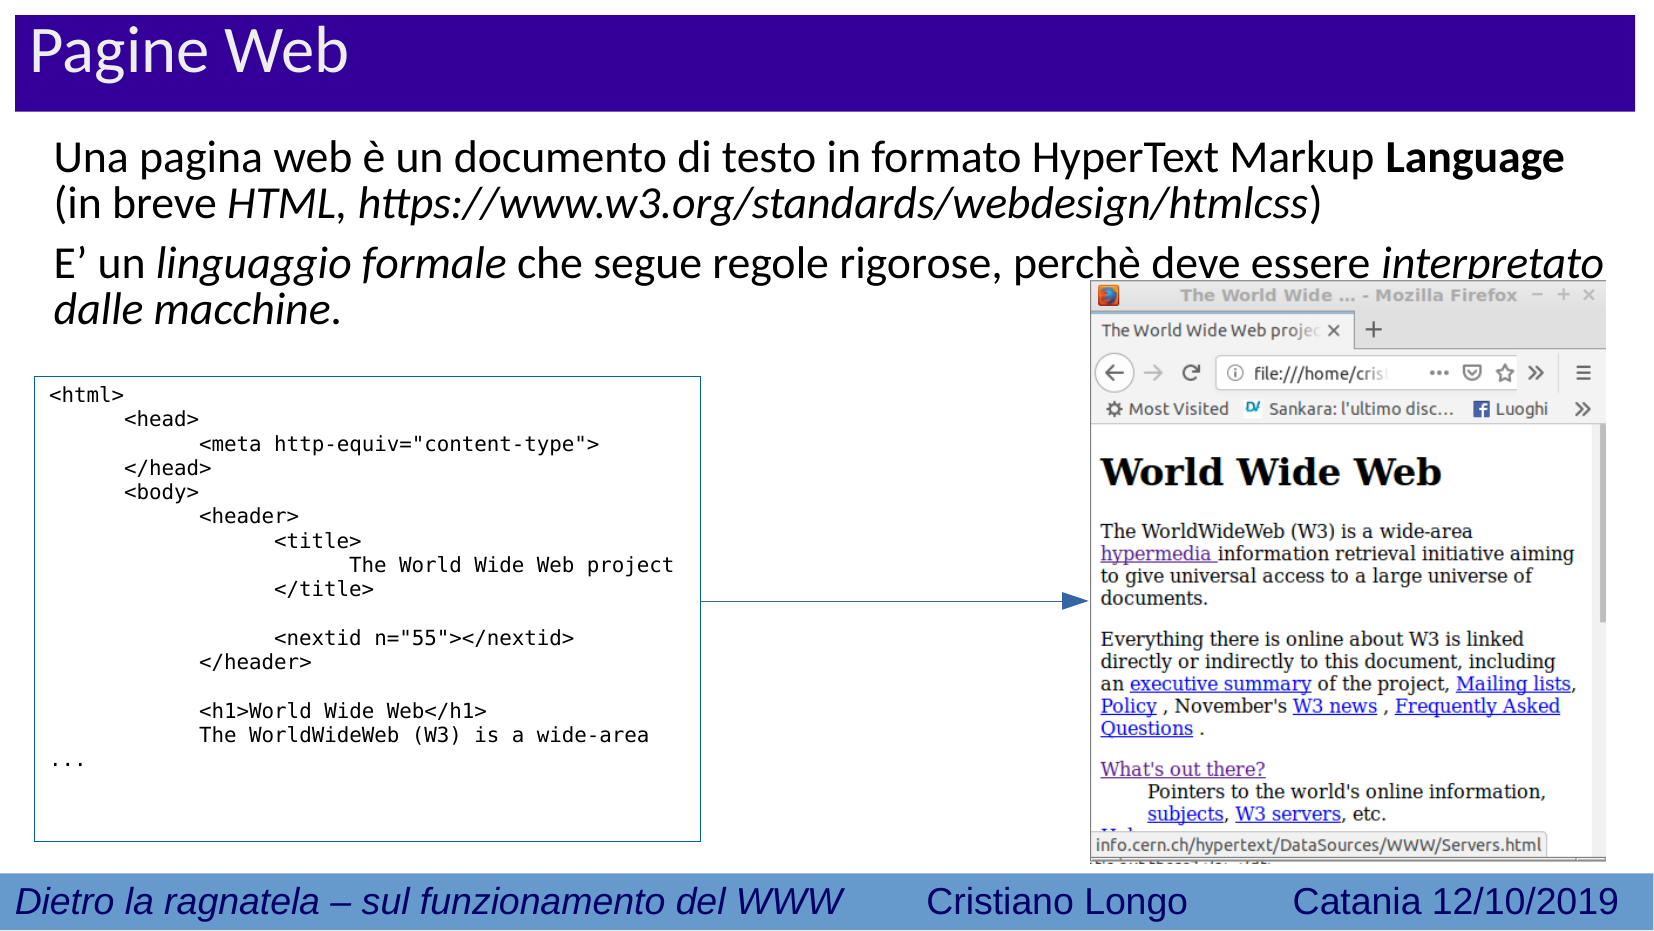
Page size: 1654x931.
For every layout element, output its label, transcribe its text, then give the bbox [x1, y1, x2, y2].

text_box <html> <head> <meta http-equiv="content-type"> </head> <body> <header> <title> The World Wide Web project </title> <nextid n="55"></nextid> </header> <h1>World Wide Web</h1> The WorldWideWeb (W3) is a wide-area ... [34, 376, 701, 842]
text_box Una pagina web è un documento di testo in formato HyperText Markup Language (in breve HTML, https://www.w3.org/standards/webdesign/htmlcss) [38, 130, 1627, 236]
text_box Dietro la ragnatela – sul funzionamento del WWW Cristiano Longo Catania 12/10/2019 [0, 873, 1654, 931]
text_box E’ un linguaggio formale che segue regole rigorose, perchè deve essere interpretato dalle macchine. [38, 236, 1627, 344]
picture [1090, 279, 1606, 864]
text_box Pagine Web [15, 15, 1636, 112]
